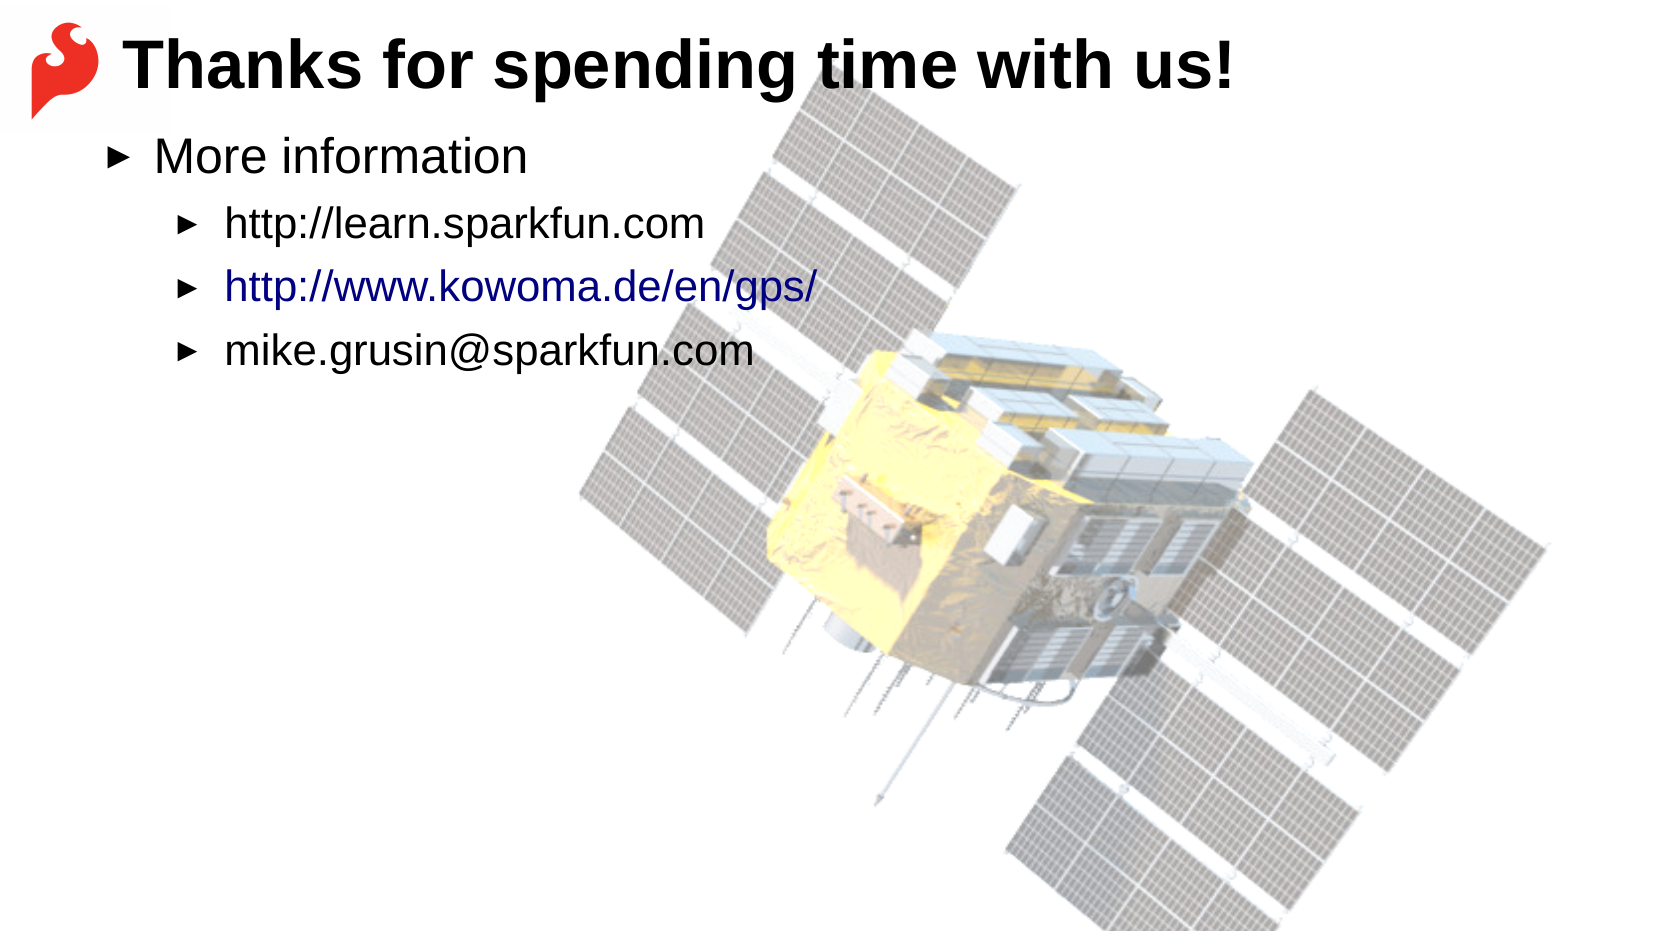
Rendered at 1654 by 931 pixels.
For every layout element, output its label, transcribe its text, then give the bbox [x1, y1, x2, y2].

title Thanks for spending time with us! [122, 26, 1546, 104]
picture [429, 0, 1651, 931]
picture [0, 5, 171, 133]
list More information http://learn.sparkfun.com http://www.kowoma.de/en/gps/ mike.grusin@sparkfun.com [82, 127, 1571, 907]
